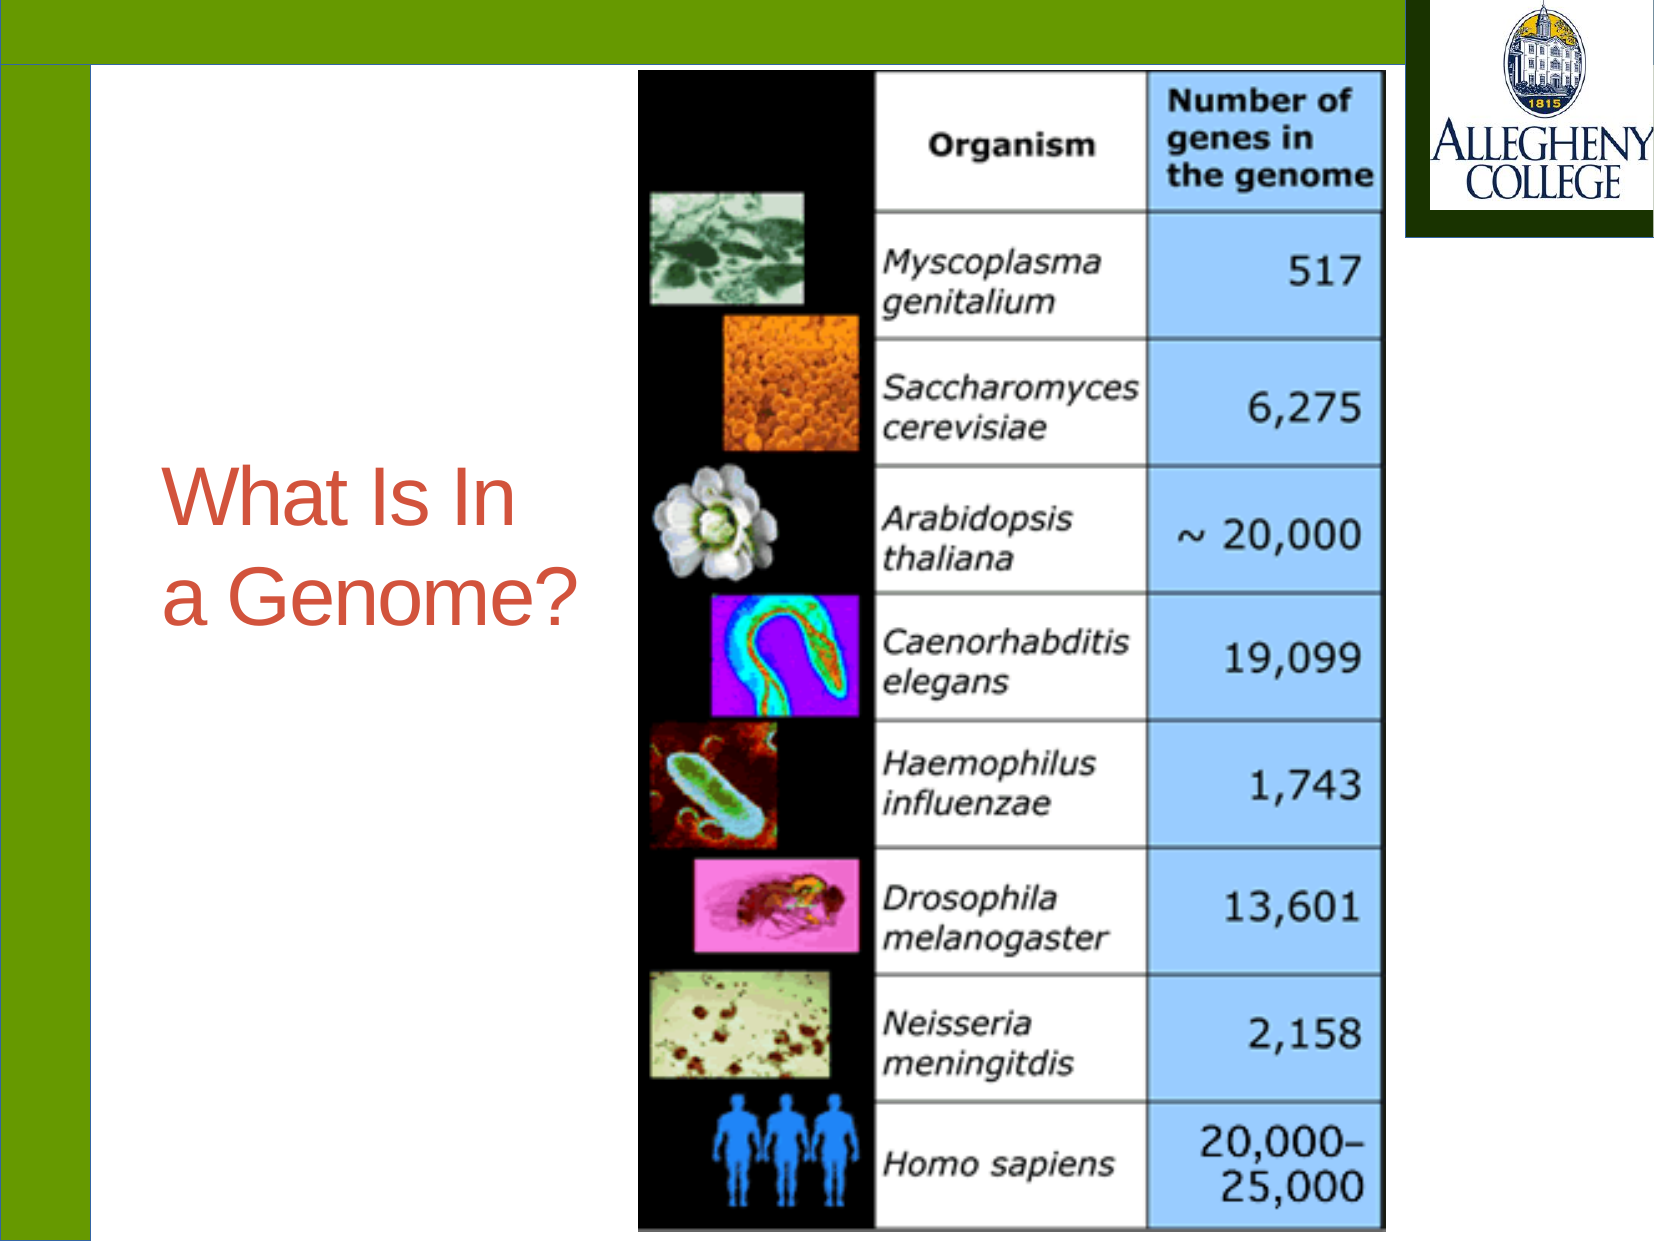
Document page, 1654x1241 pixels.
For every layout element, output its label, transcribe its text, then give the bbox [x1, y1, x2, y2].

picture [638, 70, 1386, 1232]
title What Is In a Genome? [145, 400, 609, 685]
text_box [0, 0, 1654, 1241]
picture [1430, 0, 1654, 210]
